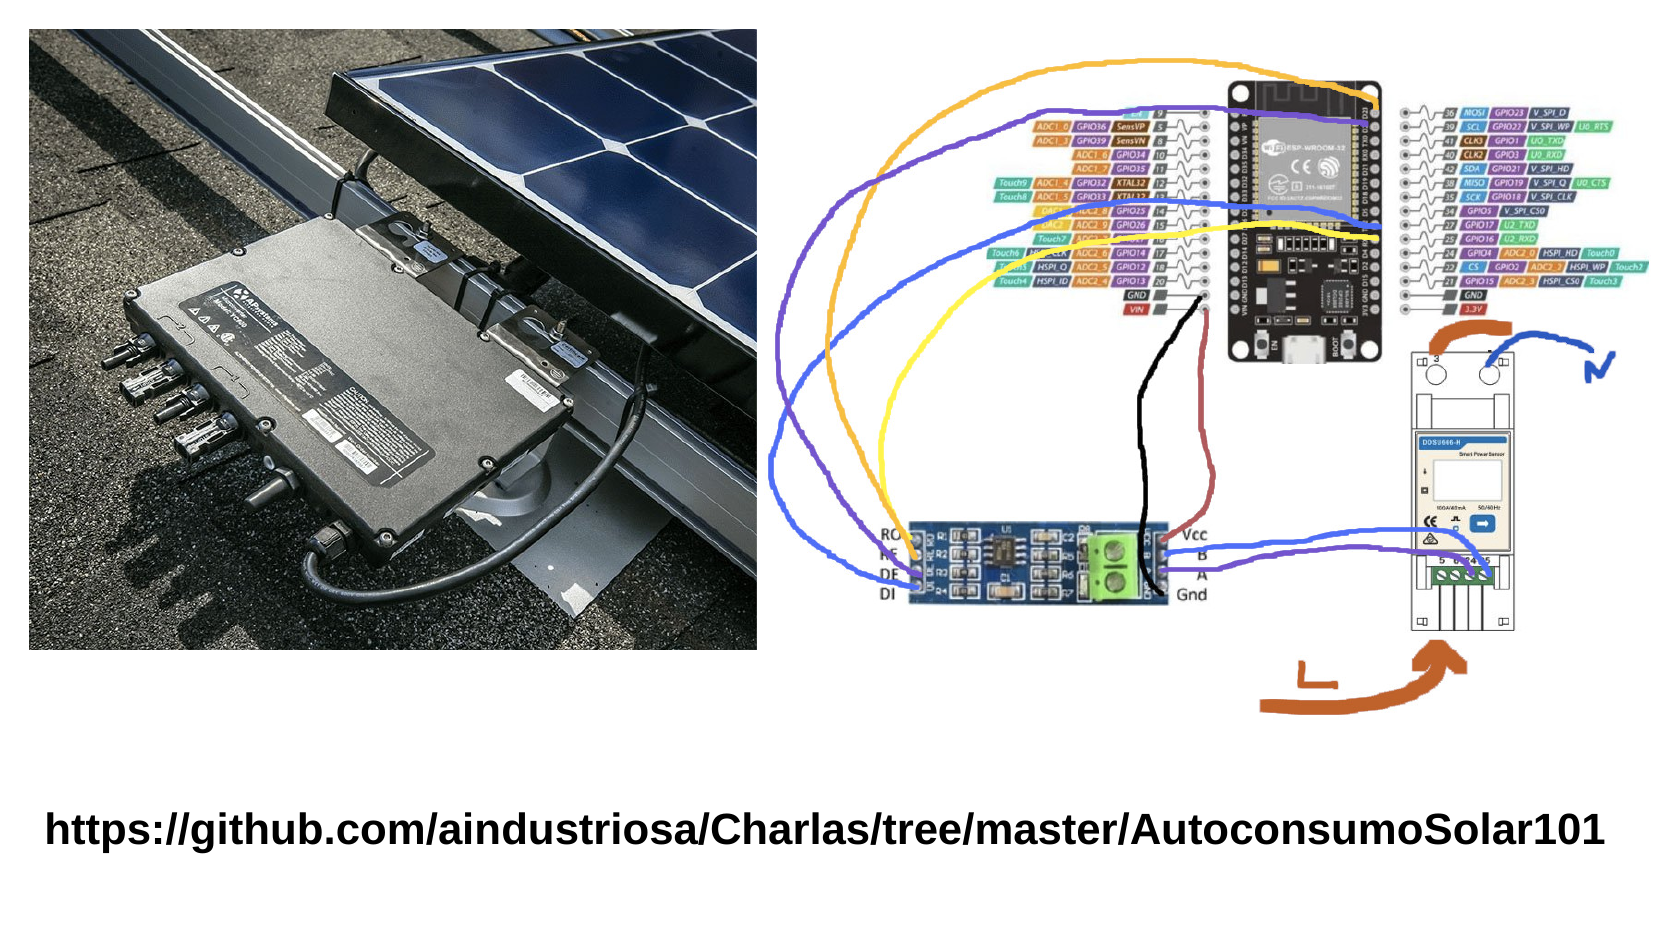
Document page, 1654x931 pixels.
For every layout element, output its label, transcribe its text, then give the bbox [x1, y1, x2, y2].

picture [29, 29, 1654, 739]
text_box https://github.com/aindustriosa/Charlas/tree/master/AutoconsumoSolar101 [29, 797, 1625, 861]
